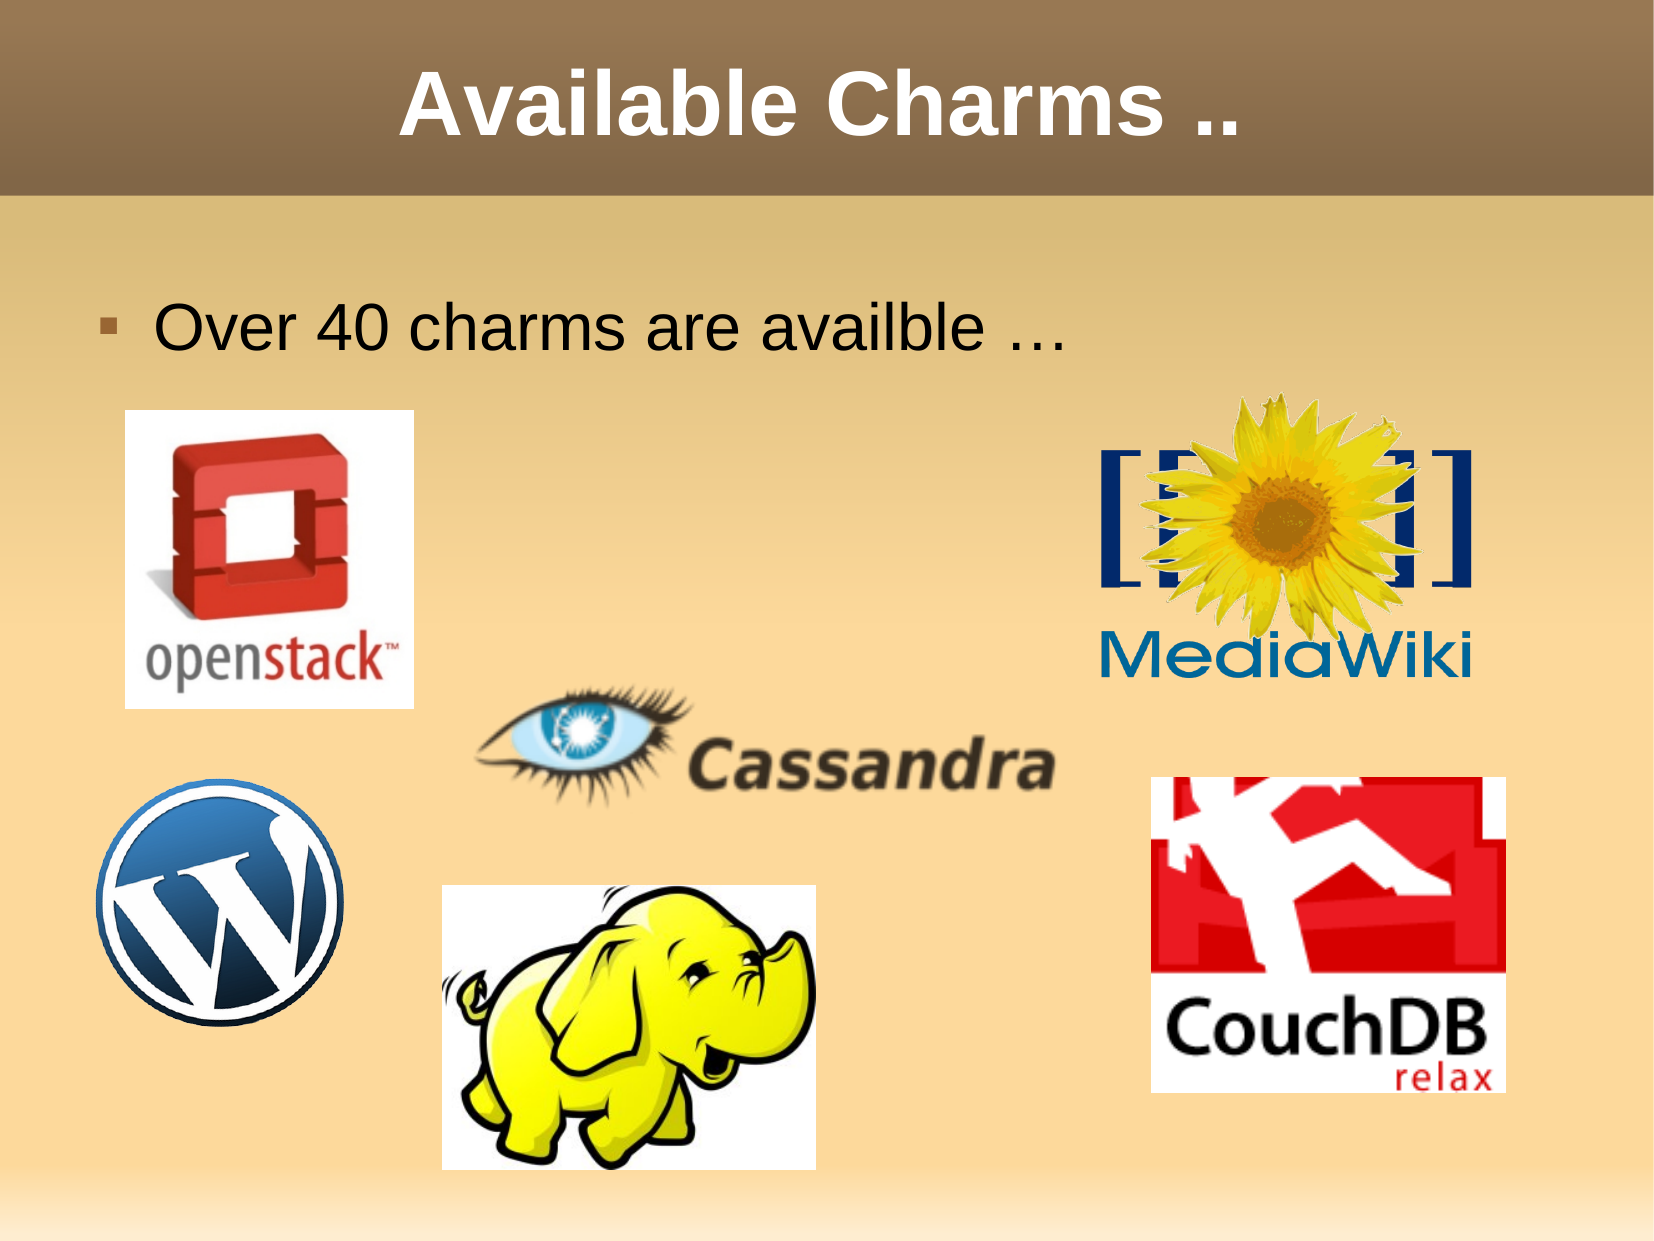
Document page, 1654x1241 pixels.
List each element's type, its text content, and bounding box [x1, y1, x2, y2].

title Available Charms .. [76, 7, 1565, 200]
picture [0, 0, 1654, 1241]
list Over 40 charms are availble … [82, 290, 1571, 1094]
